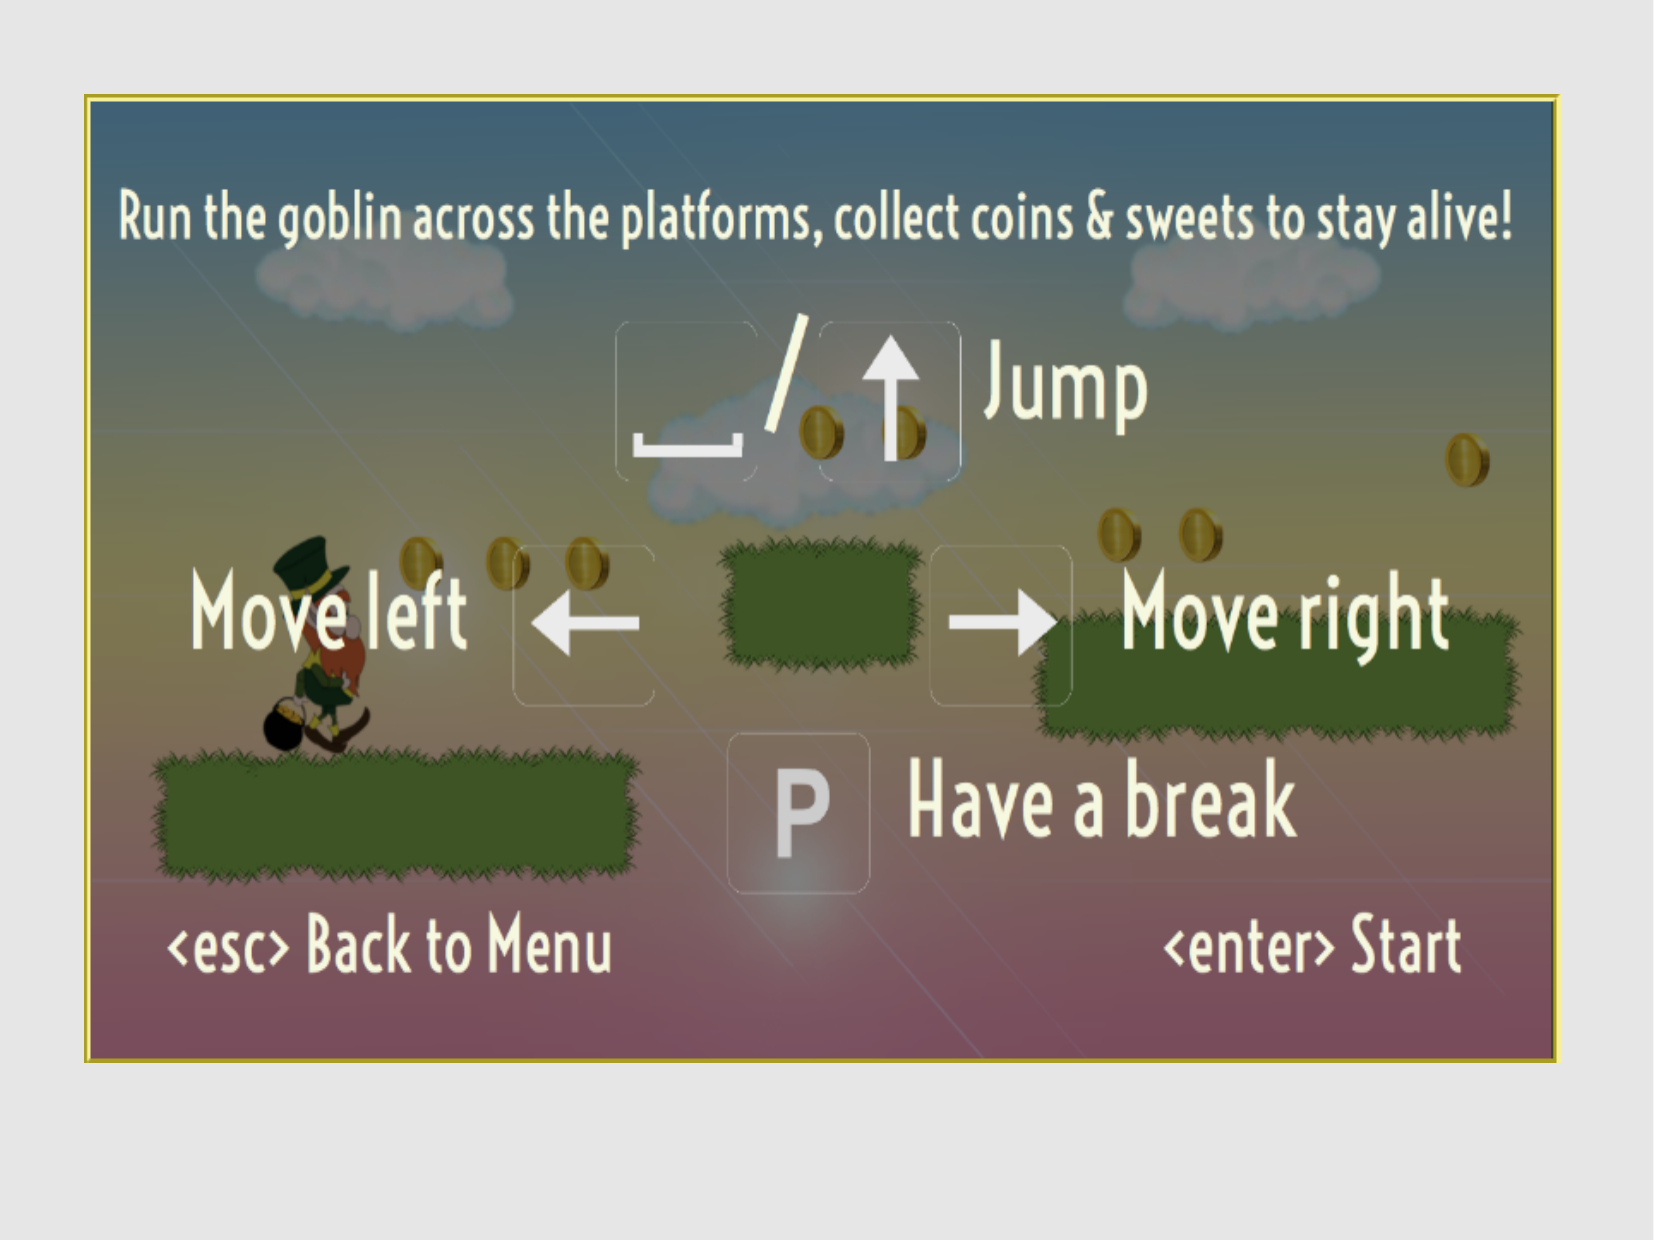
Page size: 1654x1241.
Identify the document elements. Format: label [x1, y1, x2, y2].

picture [84, 94, 1562, 1063]
